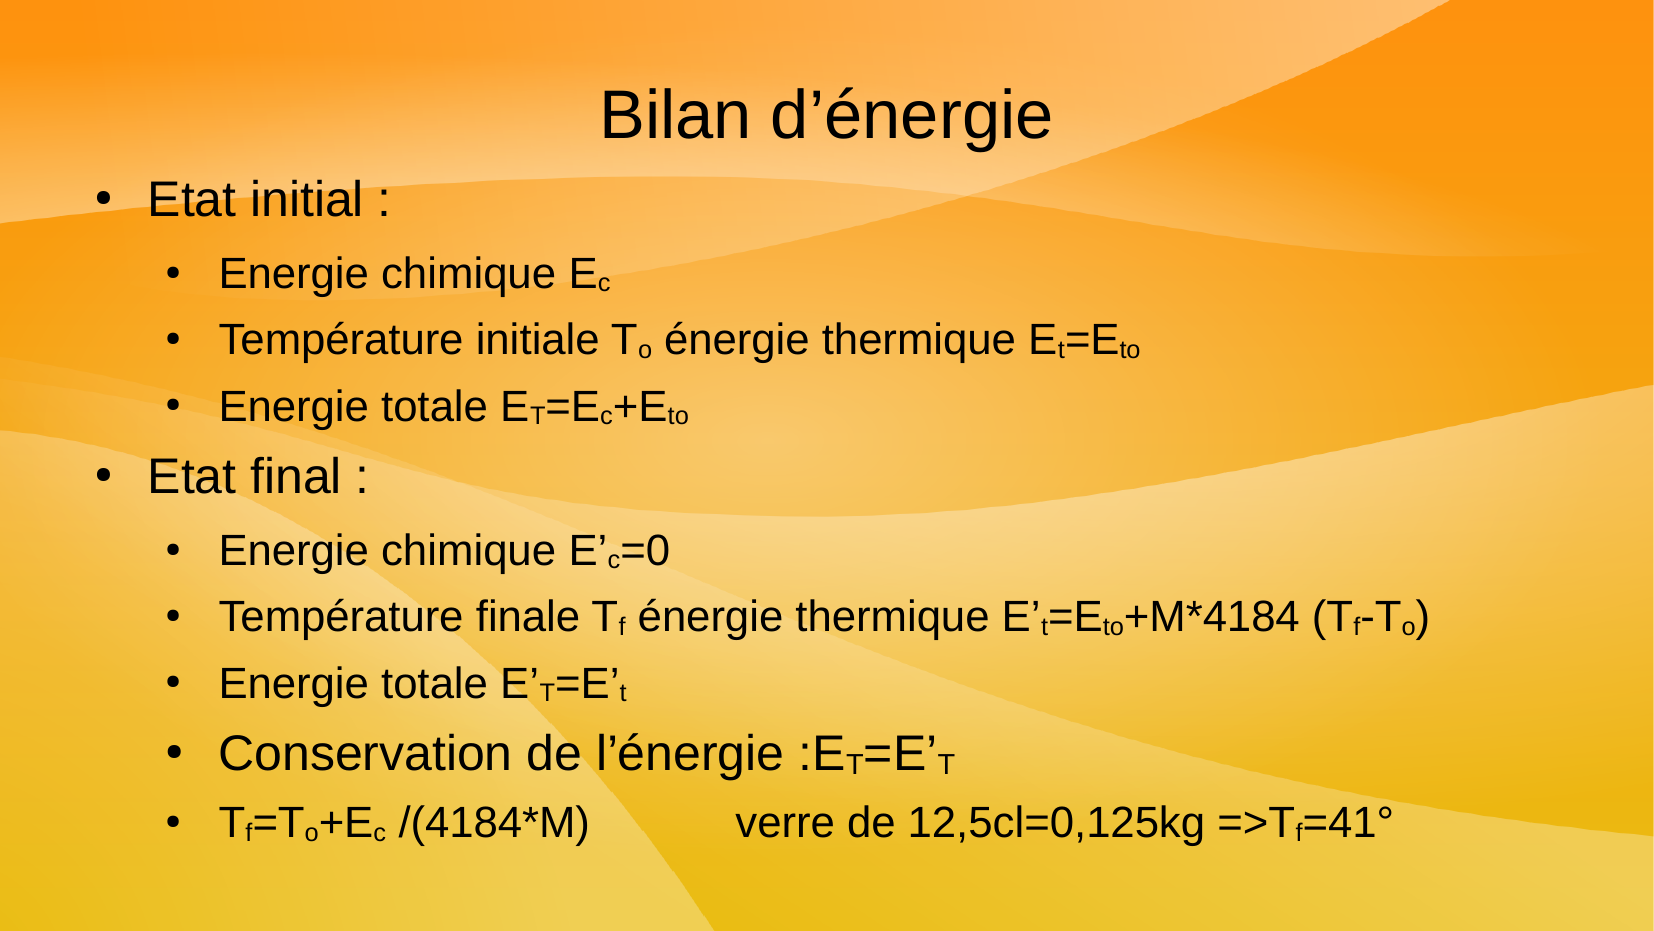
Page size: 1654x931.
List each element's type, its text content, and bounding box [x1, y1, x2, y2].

title Bilan d’énergie [82, 37, 1571, 193]
list Etat initial : Energie chimique Ec Température initiale To énergie thermique Et=Eto Energie totale ET=Ec+Eto Etat final : Energie chimique E’c=0 Température finale Tf énergie thermique E’t=Eto+M*4184 (Tf-To) Energie totale E’T=E’t Conservation de l’énergie :ET=E’T Tf=To+Ec /(4184*M) verre de 12,5cl=0,125kg =>Tf=41° [76, 171, 1565, 916]
picture [0, 0, 1654, 931]
